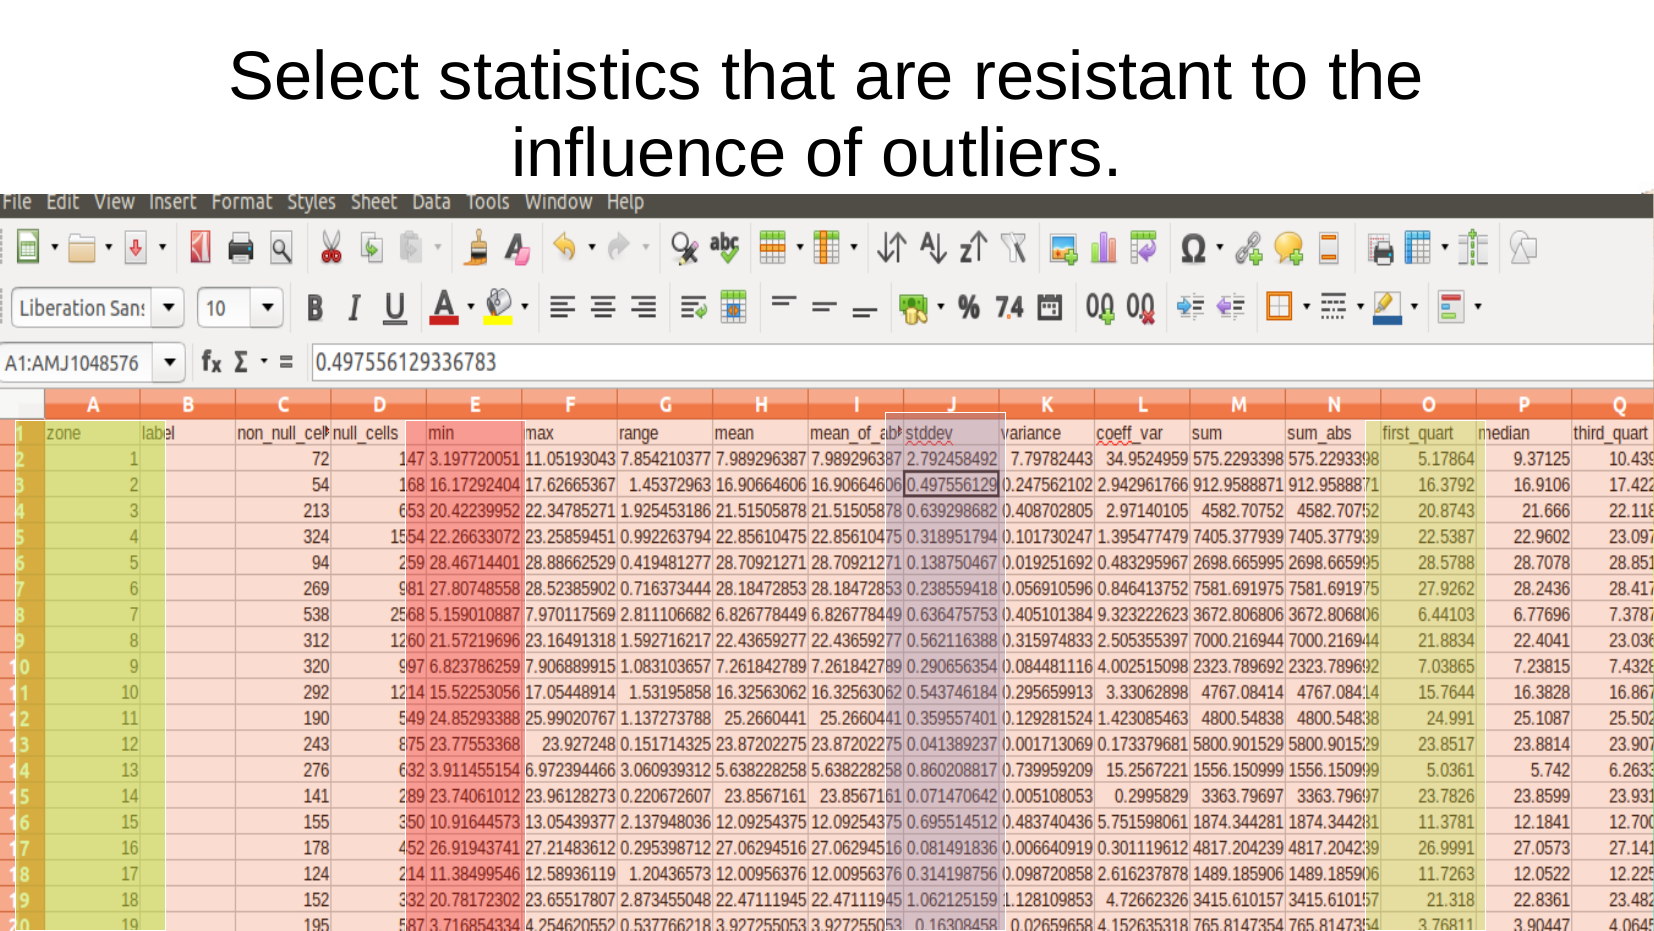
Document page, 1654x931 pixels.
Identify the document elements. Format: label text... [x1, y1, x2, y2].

text_box [15, 420, 166, 931]
title Select statistics that are resistant to the influence of outliers. [82, 36, 1571, 193]
text_box [1365, 420, 1486, 931]
picture [0, 0, 1654, 931]
text_box [405, 420, 526, 931]
text_box [885, 412, 1006, 931]
